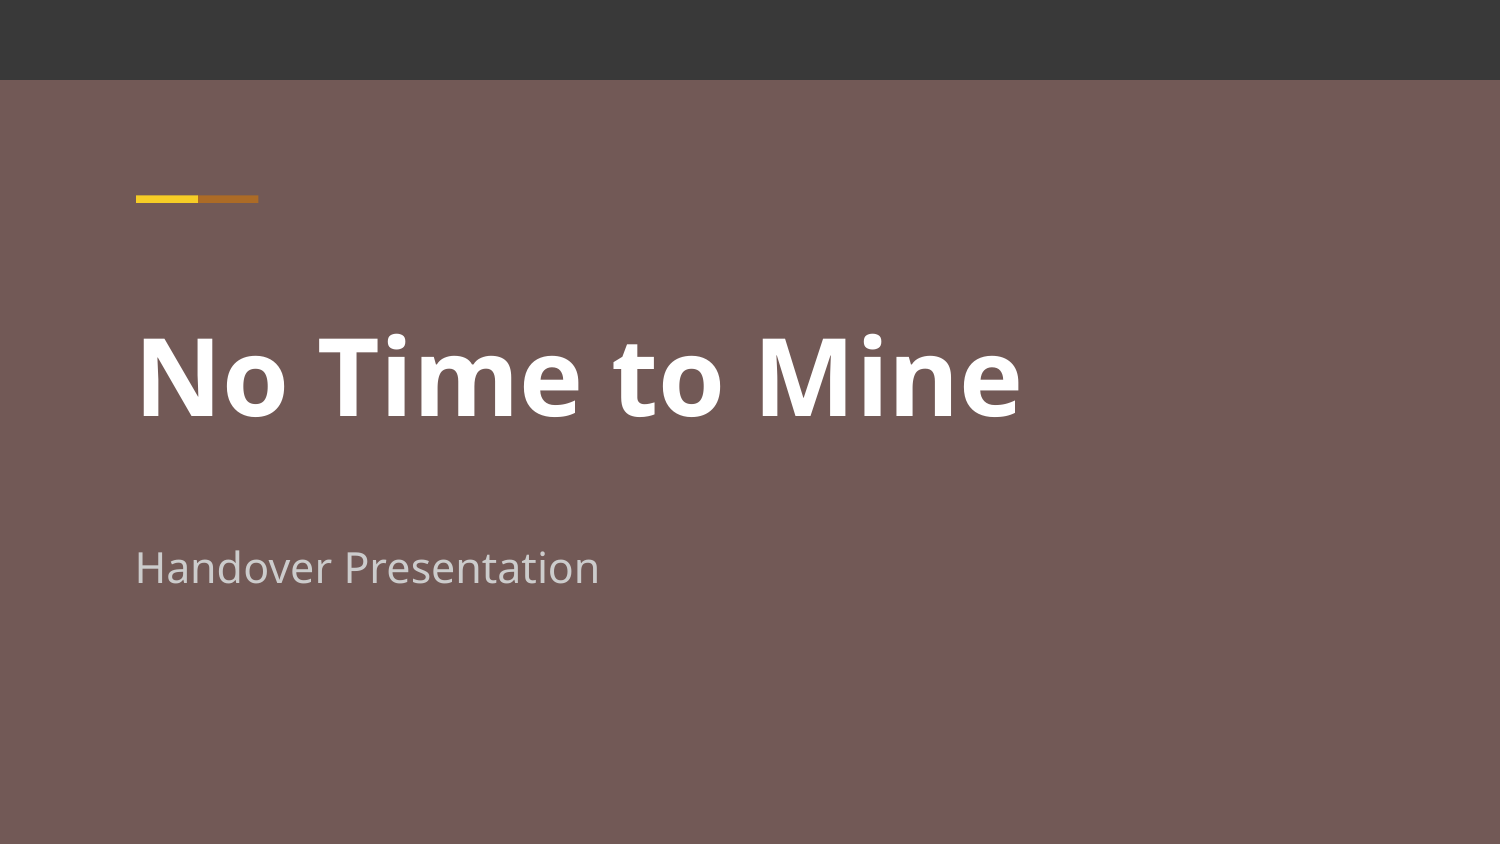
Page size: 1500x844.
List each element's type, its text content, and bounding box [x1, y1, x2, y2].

title No Time to Mine [119, 285, 1381, 522]
subtitle Handover Presentation [119, 522, 1381, 611]
